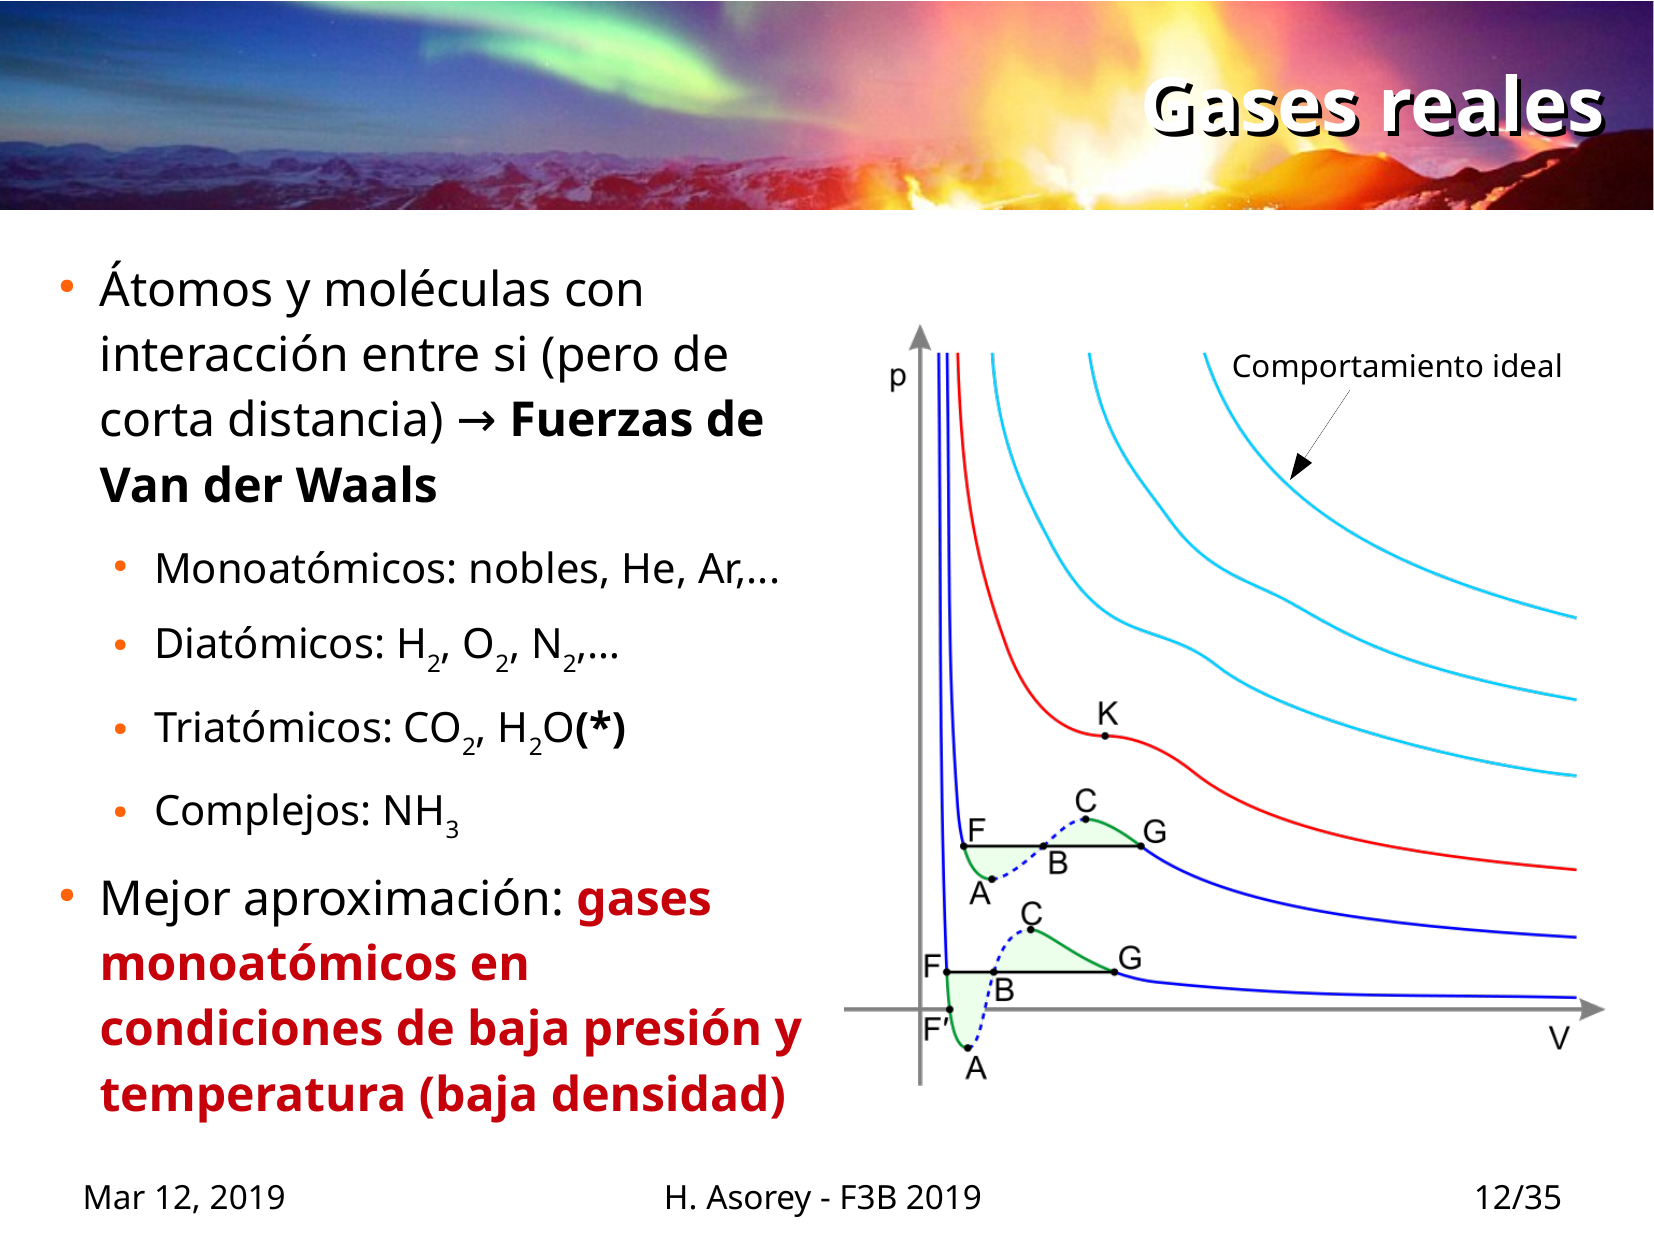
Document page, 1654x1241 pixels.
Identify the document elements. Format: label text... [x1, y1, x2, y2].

title Gases reales [45, 15, 1606, 191]
list Átomos y moléculas con interacción entre si (pero de corta distancia) → Fuerzas de Van der Waals Monoatómicos: nobles, He, Ar,... Diatómicos: H2, O2, N2,… Triatómicos: CO2, H2O(*) Complejos: NH3 Mejor aproximación: gases monoatómicos en condiciones de baja presión y temperatura (baja densidad) [45, 255, 807, 1156]
picture [0, 1, 1654, 210]
picture [844, 324, 1606, 1086]
text_box Comportamiento ideal [1217, 336, 1546, 391]
